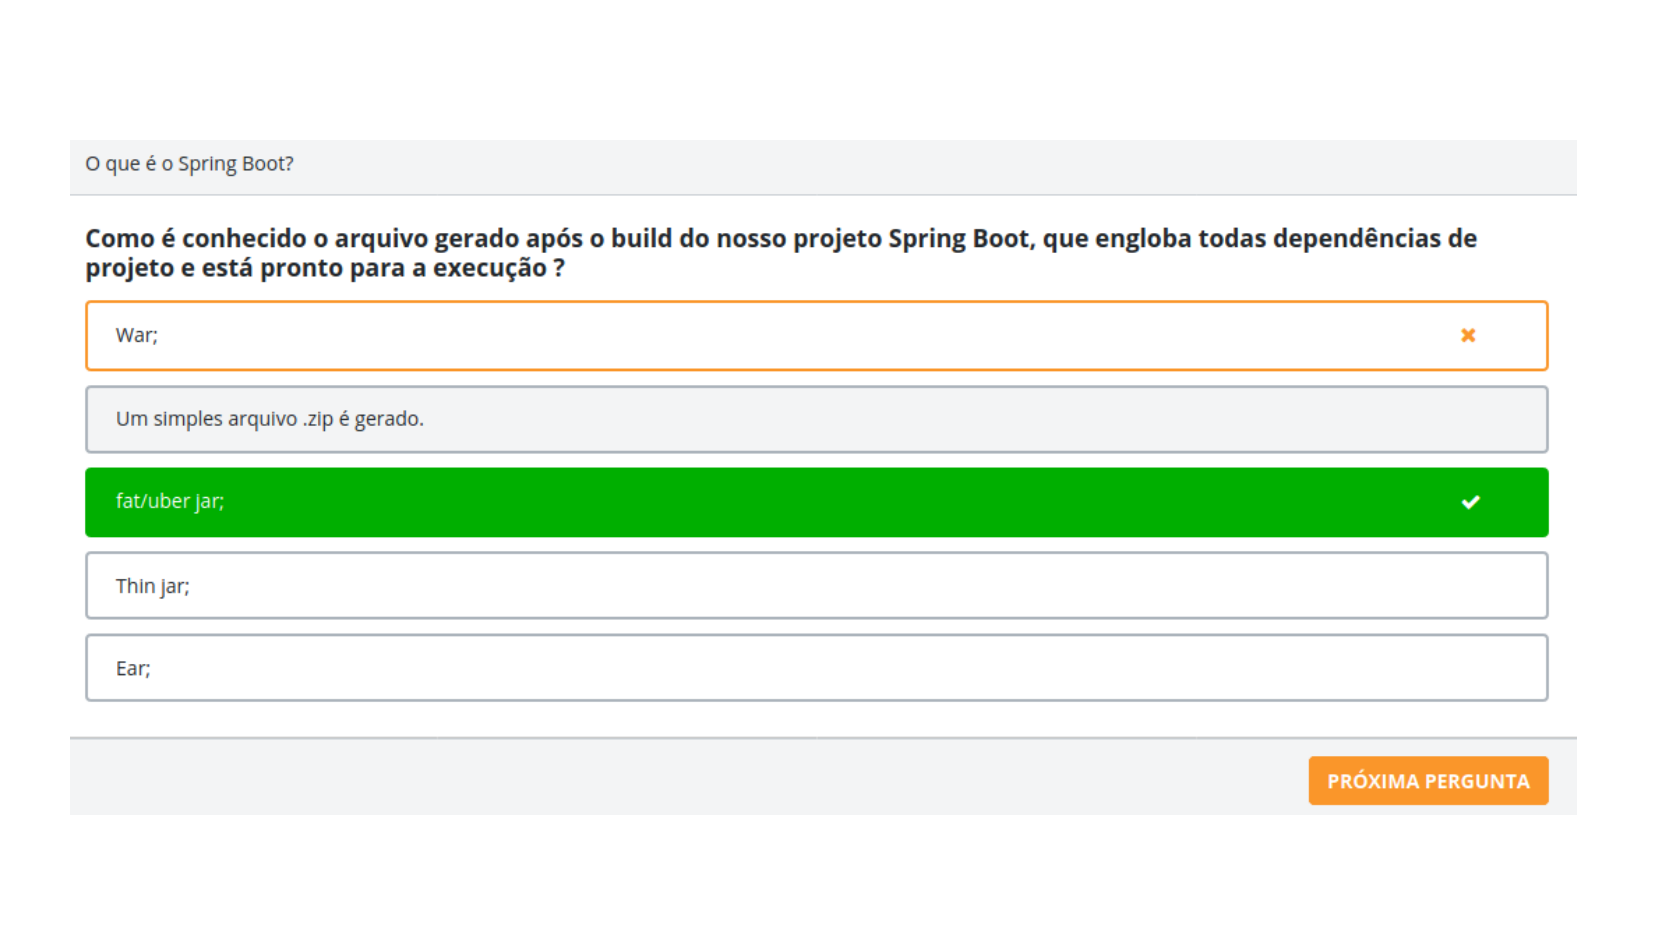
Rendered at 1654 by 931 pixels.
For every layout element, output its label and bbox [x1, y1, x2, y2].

picture [70, 140, 1577, 815]
